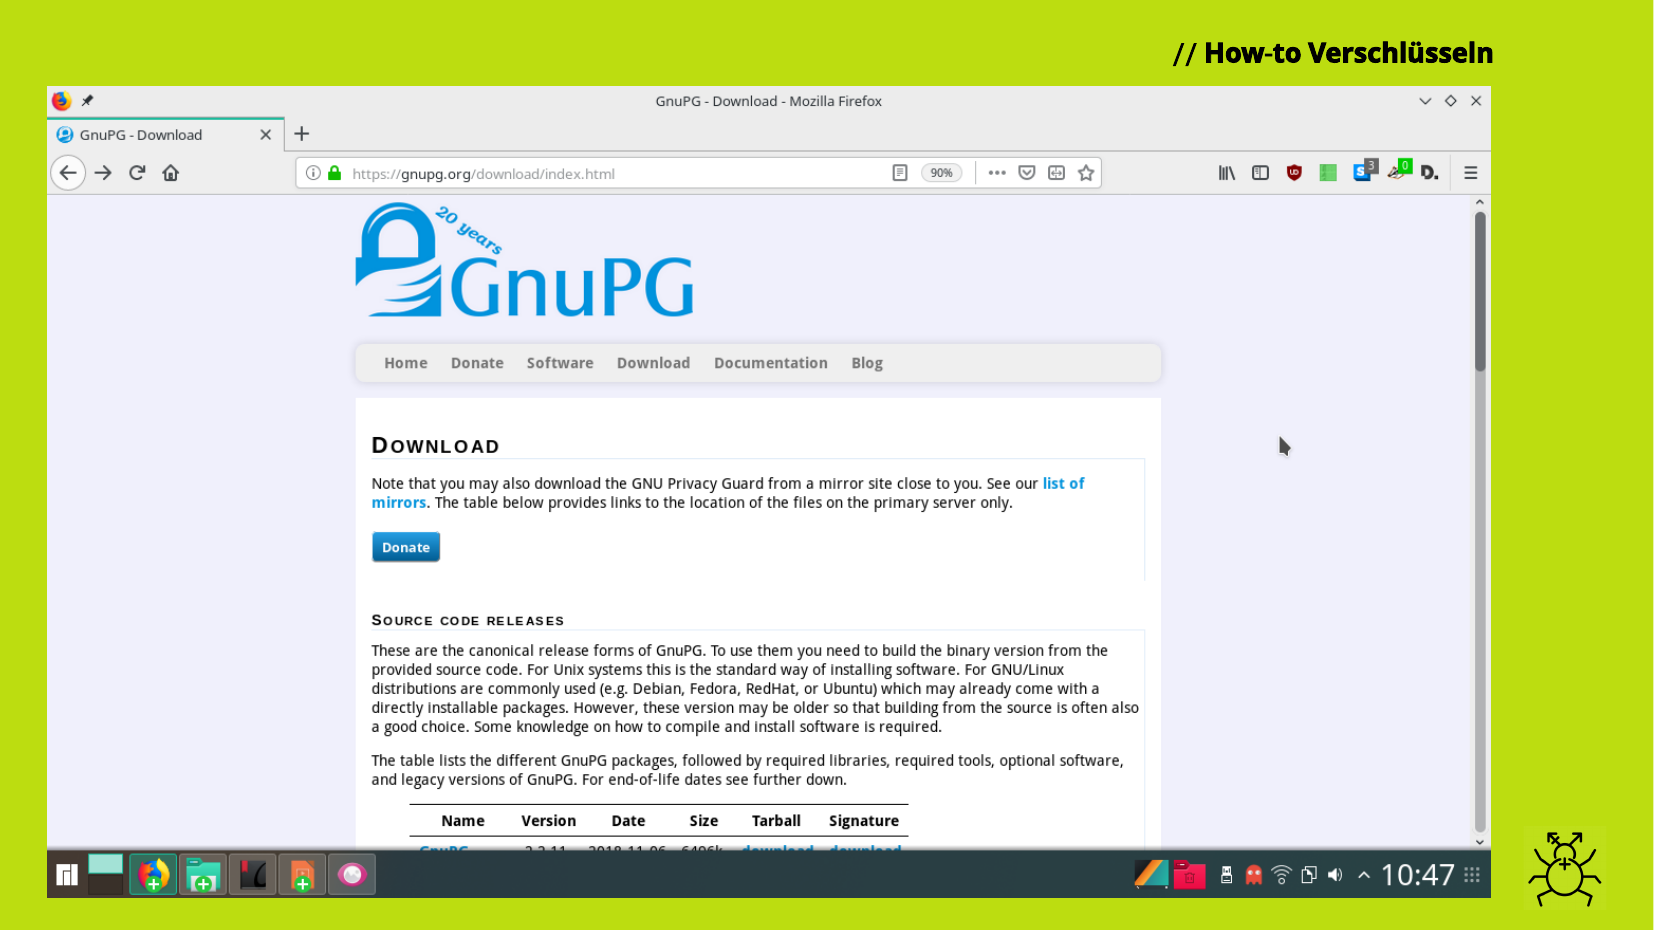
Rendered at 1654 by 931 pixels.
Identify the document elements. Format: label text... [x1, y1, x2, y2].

picture [47, 86, 1491, 898]
text_box // How-to Verschlüsseln [1157, 24, 1630, 83]
picture [1523, 826, 1607, 910]
